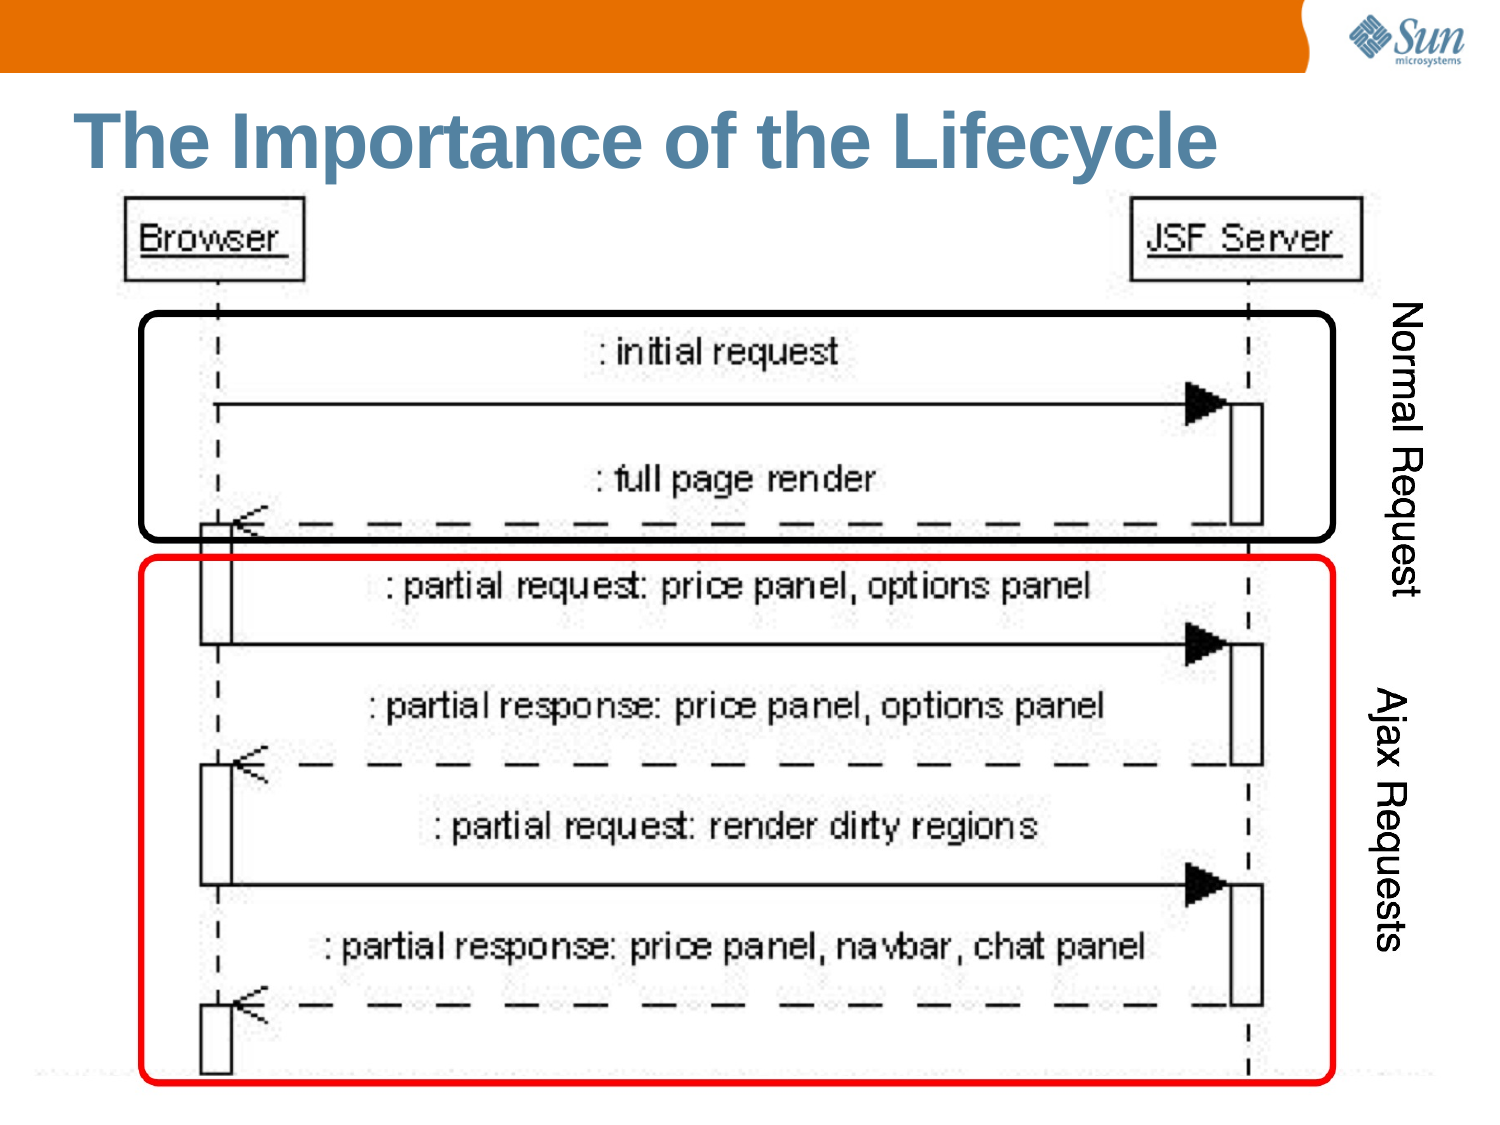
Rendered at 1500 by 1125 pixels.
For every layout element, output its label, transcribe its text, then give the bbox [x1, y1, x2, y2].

picture [0, 0, 1500, 73]
title The Importance of the Lifecycle [73, 104, 1436, 209]
picture [3, 158, 1500, 1125]
